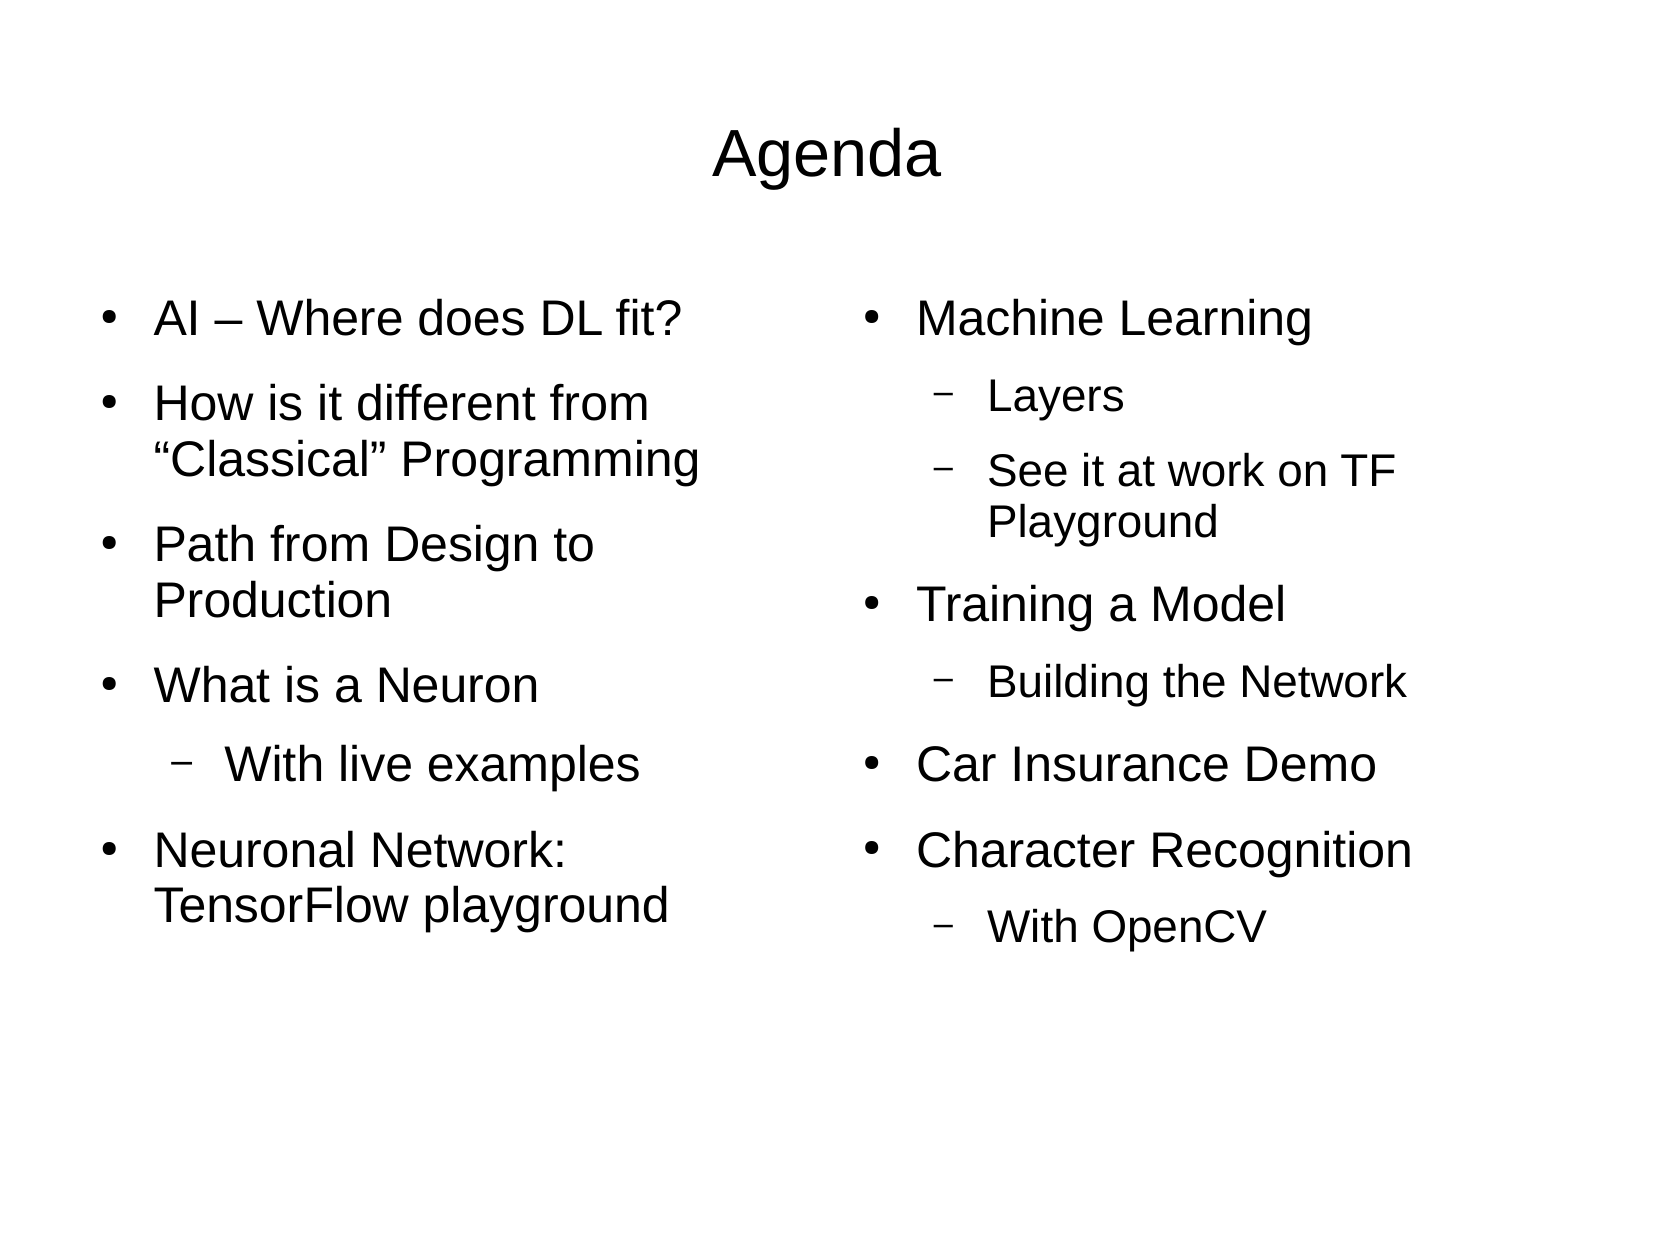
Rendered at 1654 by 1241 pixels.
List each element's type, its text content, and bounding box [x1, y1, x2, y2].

list Machine Learning Layers See it at work on TF Playground Training a Model Building the Network Car Insurance Demo Character Recognition With OpenCV [845, 290, 1572, 1010]
list AI – Where does DL fit? How is it different from “Classical” Programming Path from Design to Production What is a Neuron With live examples Neuronal Network: TensorFlow playground [82, 290, 809, 1010]
title Agenda [82, 49, 1571, 257]
